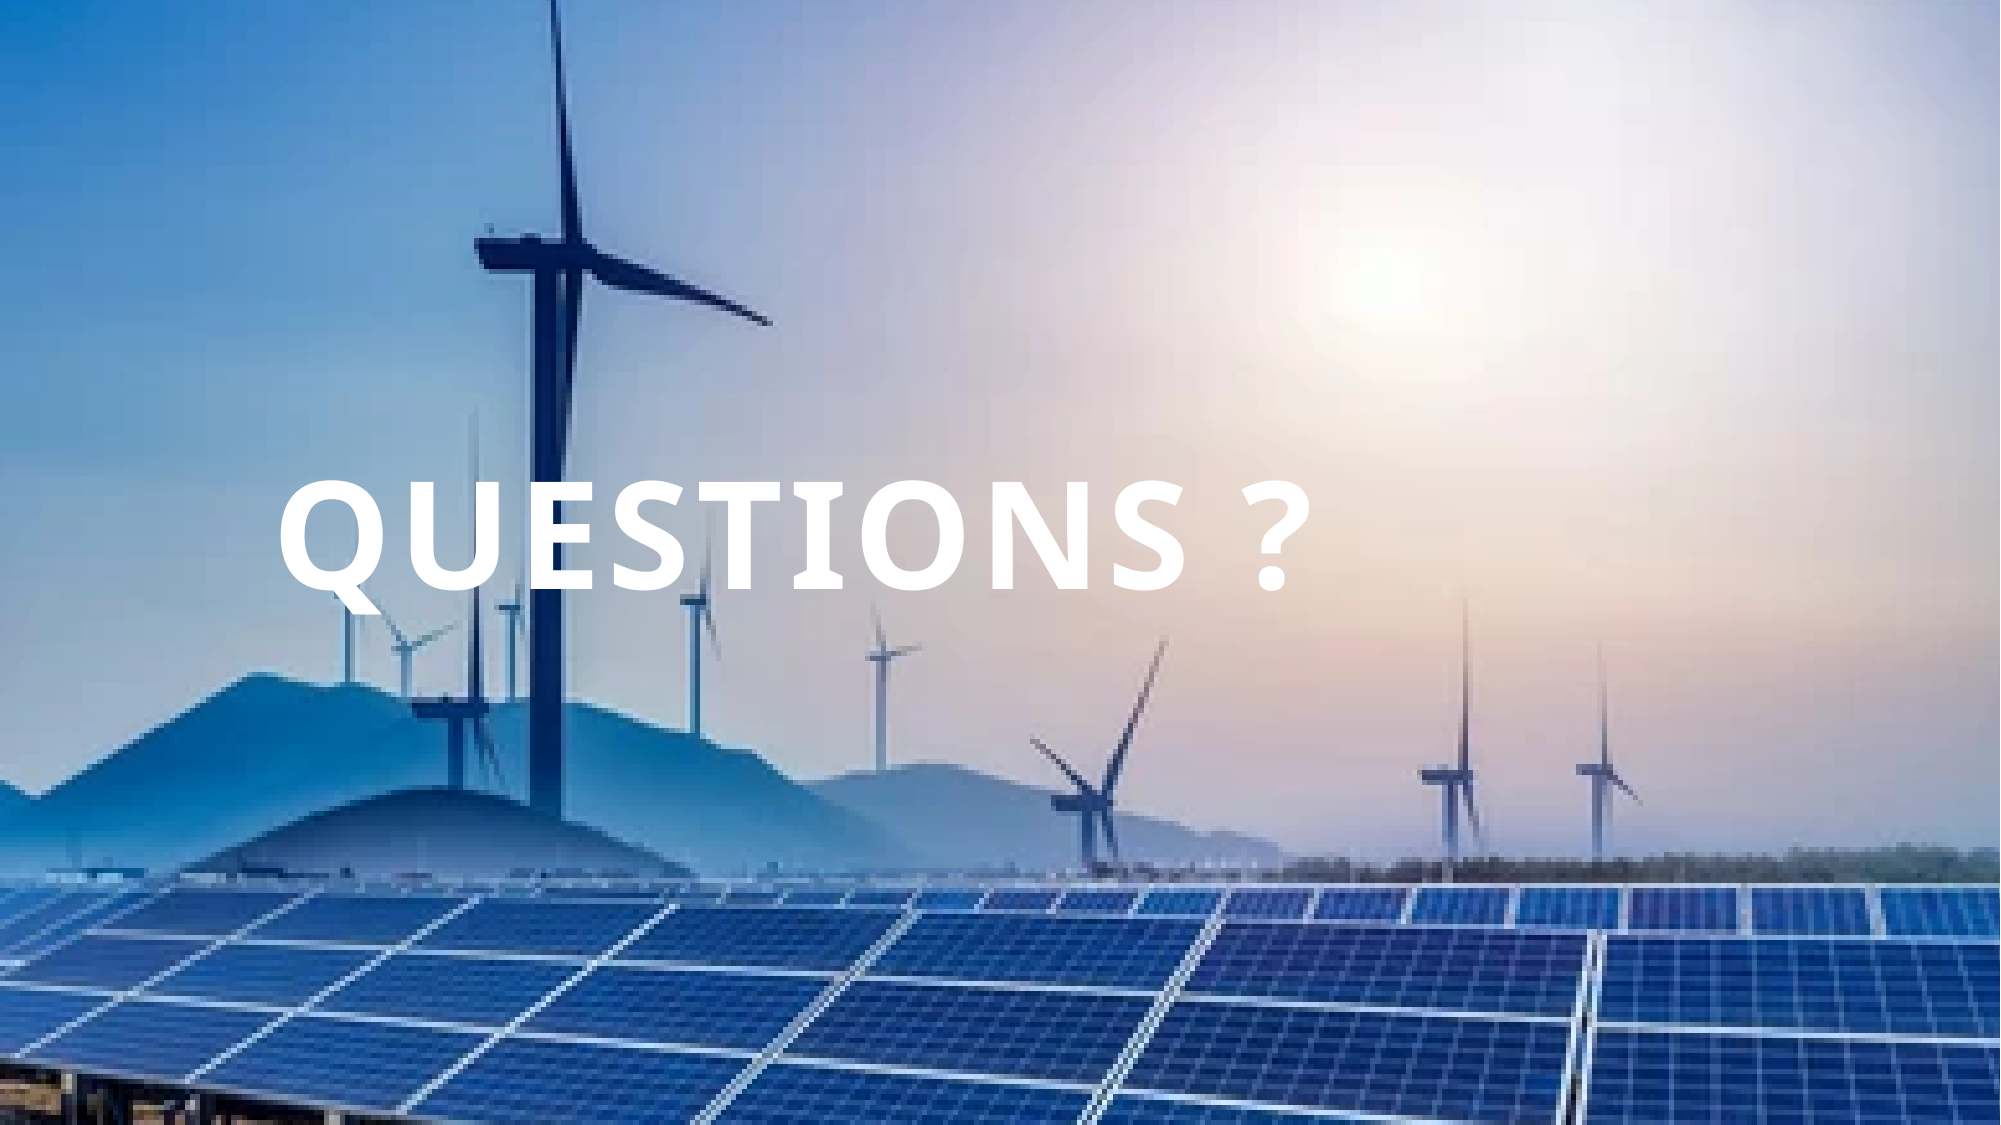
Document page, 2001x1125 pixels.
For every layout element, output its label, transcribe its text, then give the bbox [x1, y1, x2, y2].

text_box QUESTIONS ? [257, 431, 1312, 629]
picture [0, 0, 2000, 1125]
